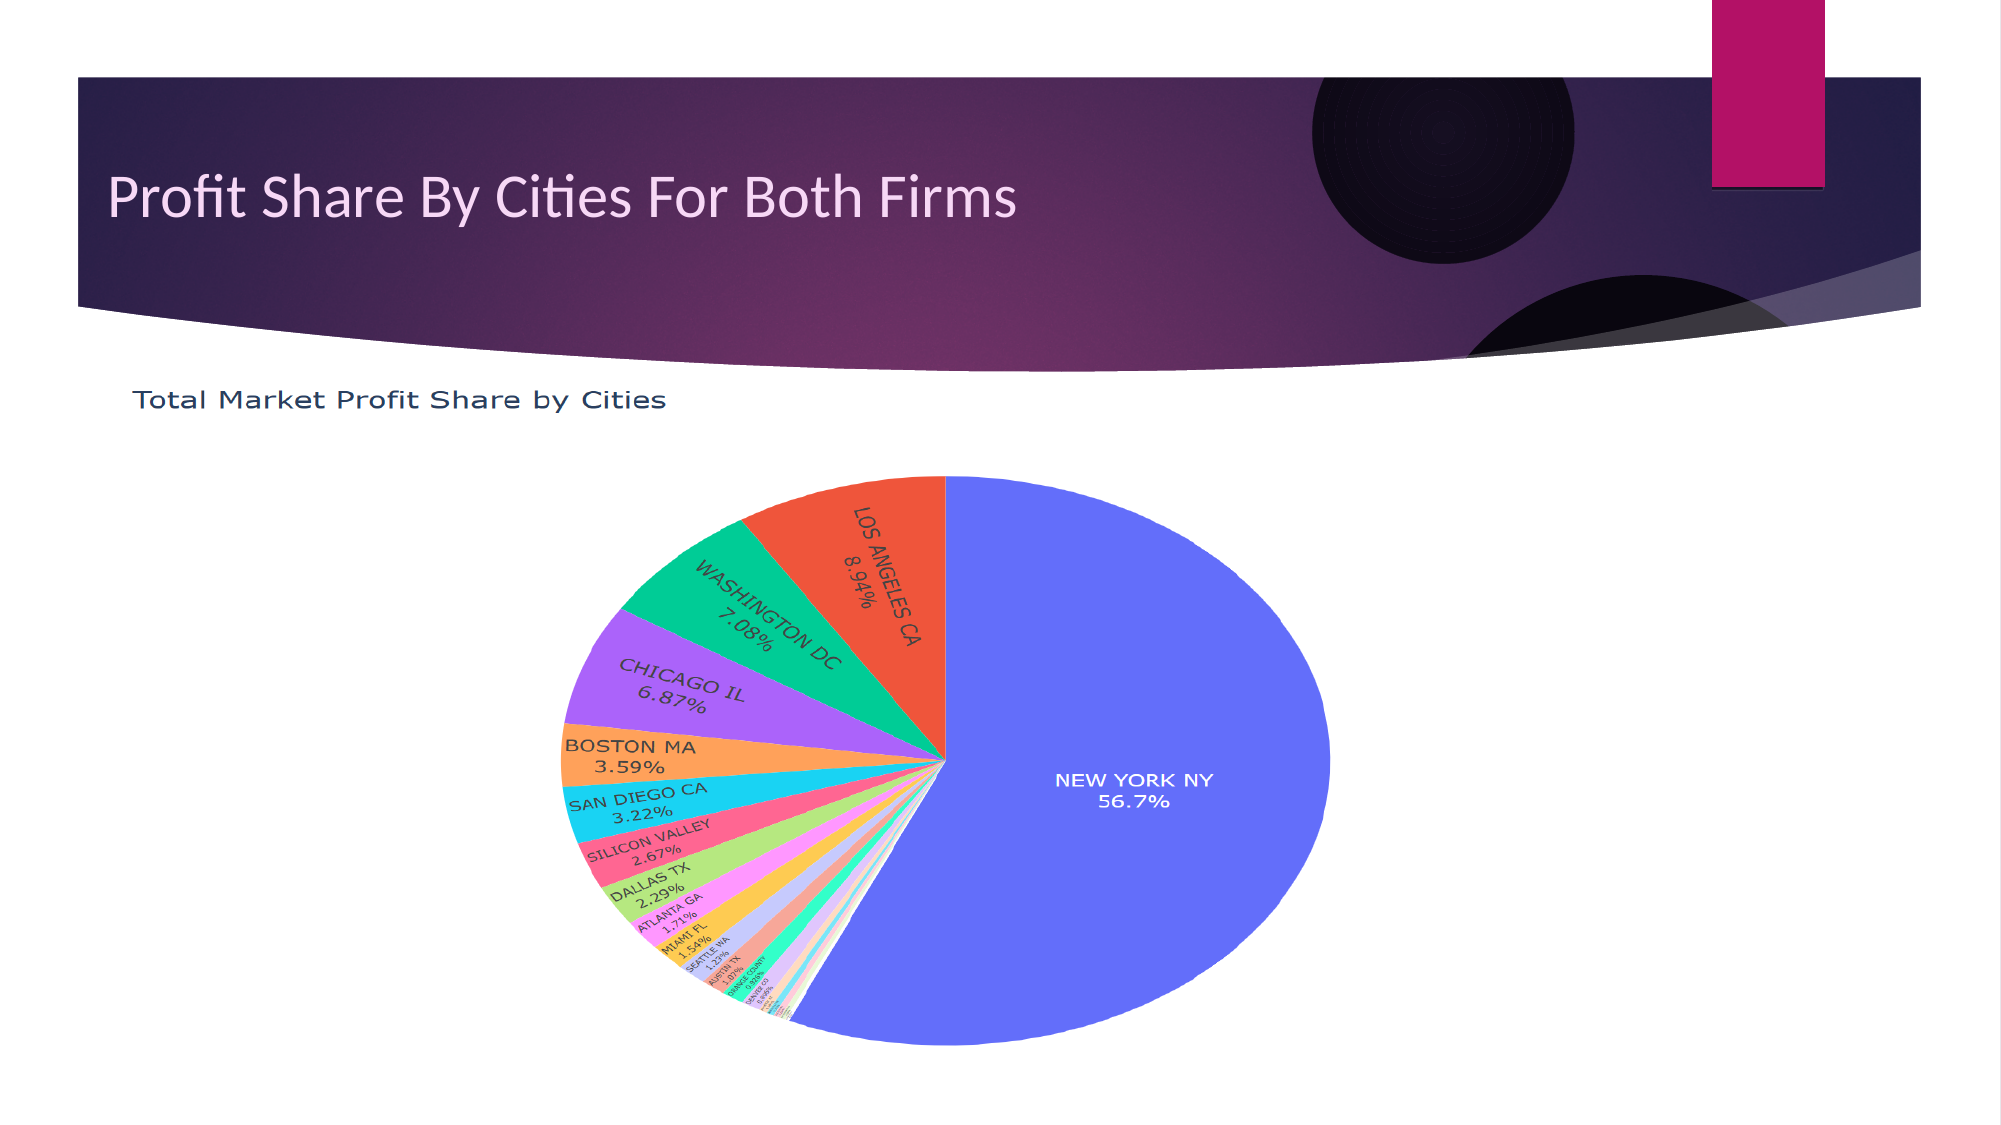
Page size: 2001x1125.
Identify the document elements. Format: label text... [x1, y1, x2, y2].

title Profit Share By Cities For Both Firms [92, 83, 1818, 302]
picture [118, 377, 1496, 1069]
